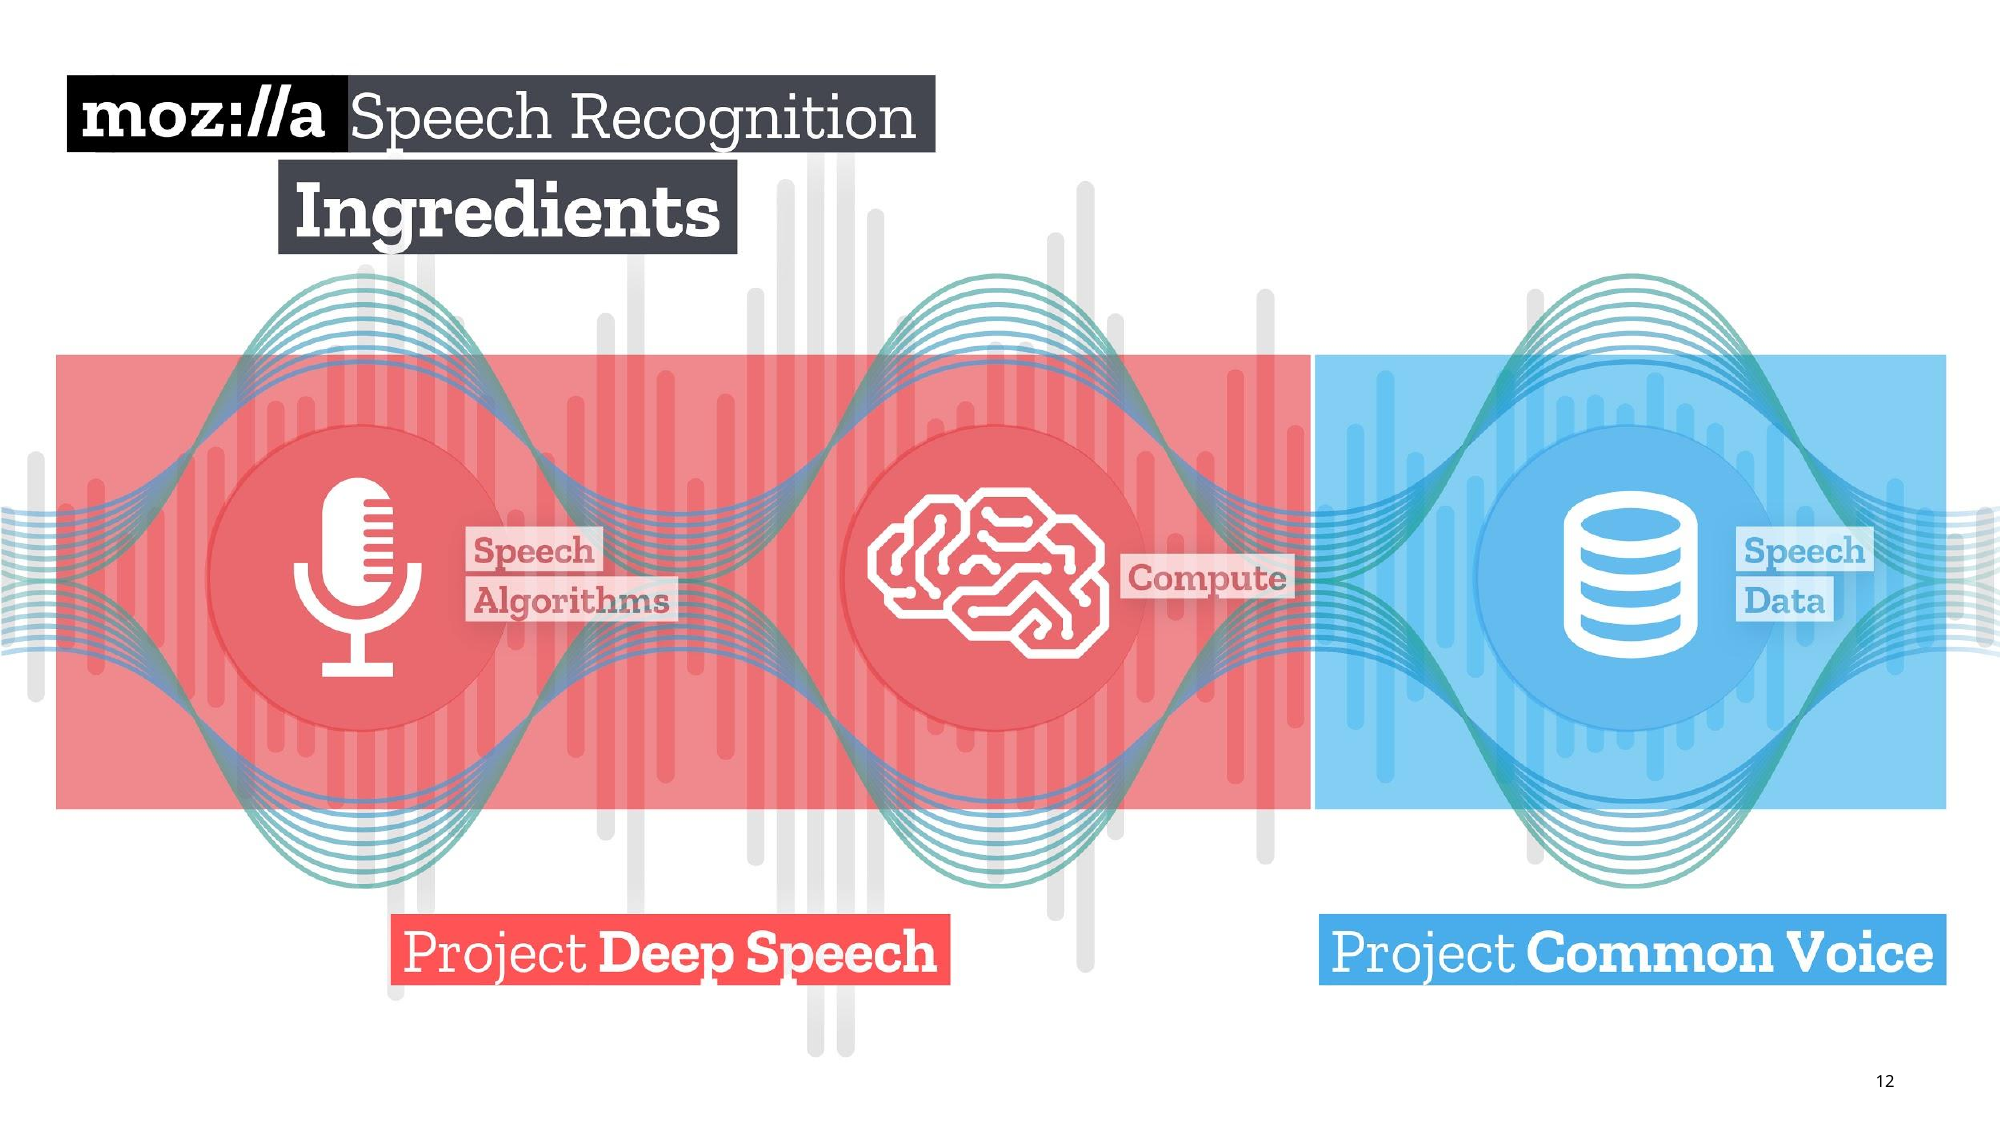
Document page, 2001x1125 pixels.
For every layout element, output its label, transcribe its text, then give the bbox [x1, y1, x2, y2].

picture [0, 0, 2000, 1125]
slide_number <number> [1851, 1060, 1895, 1094]
